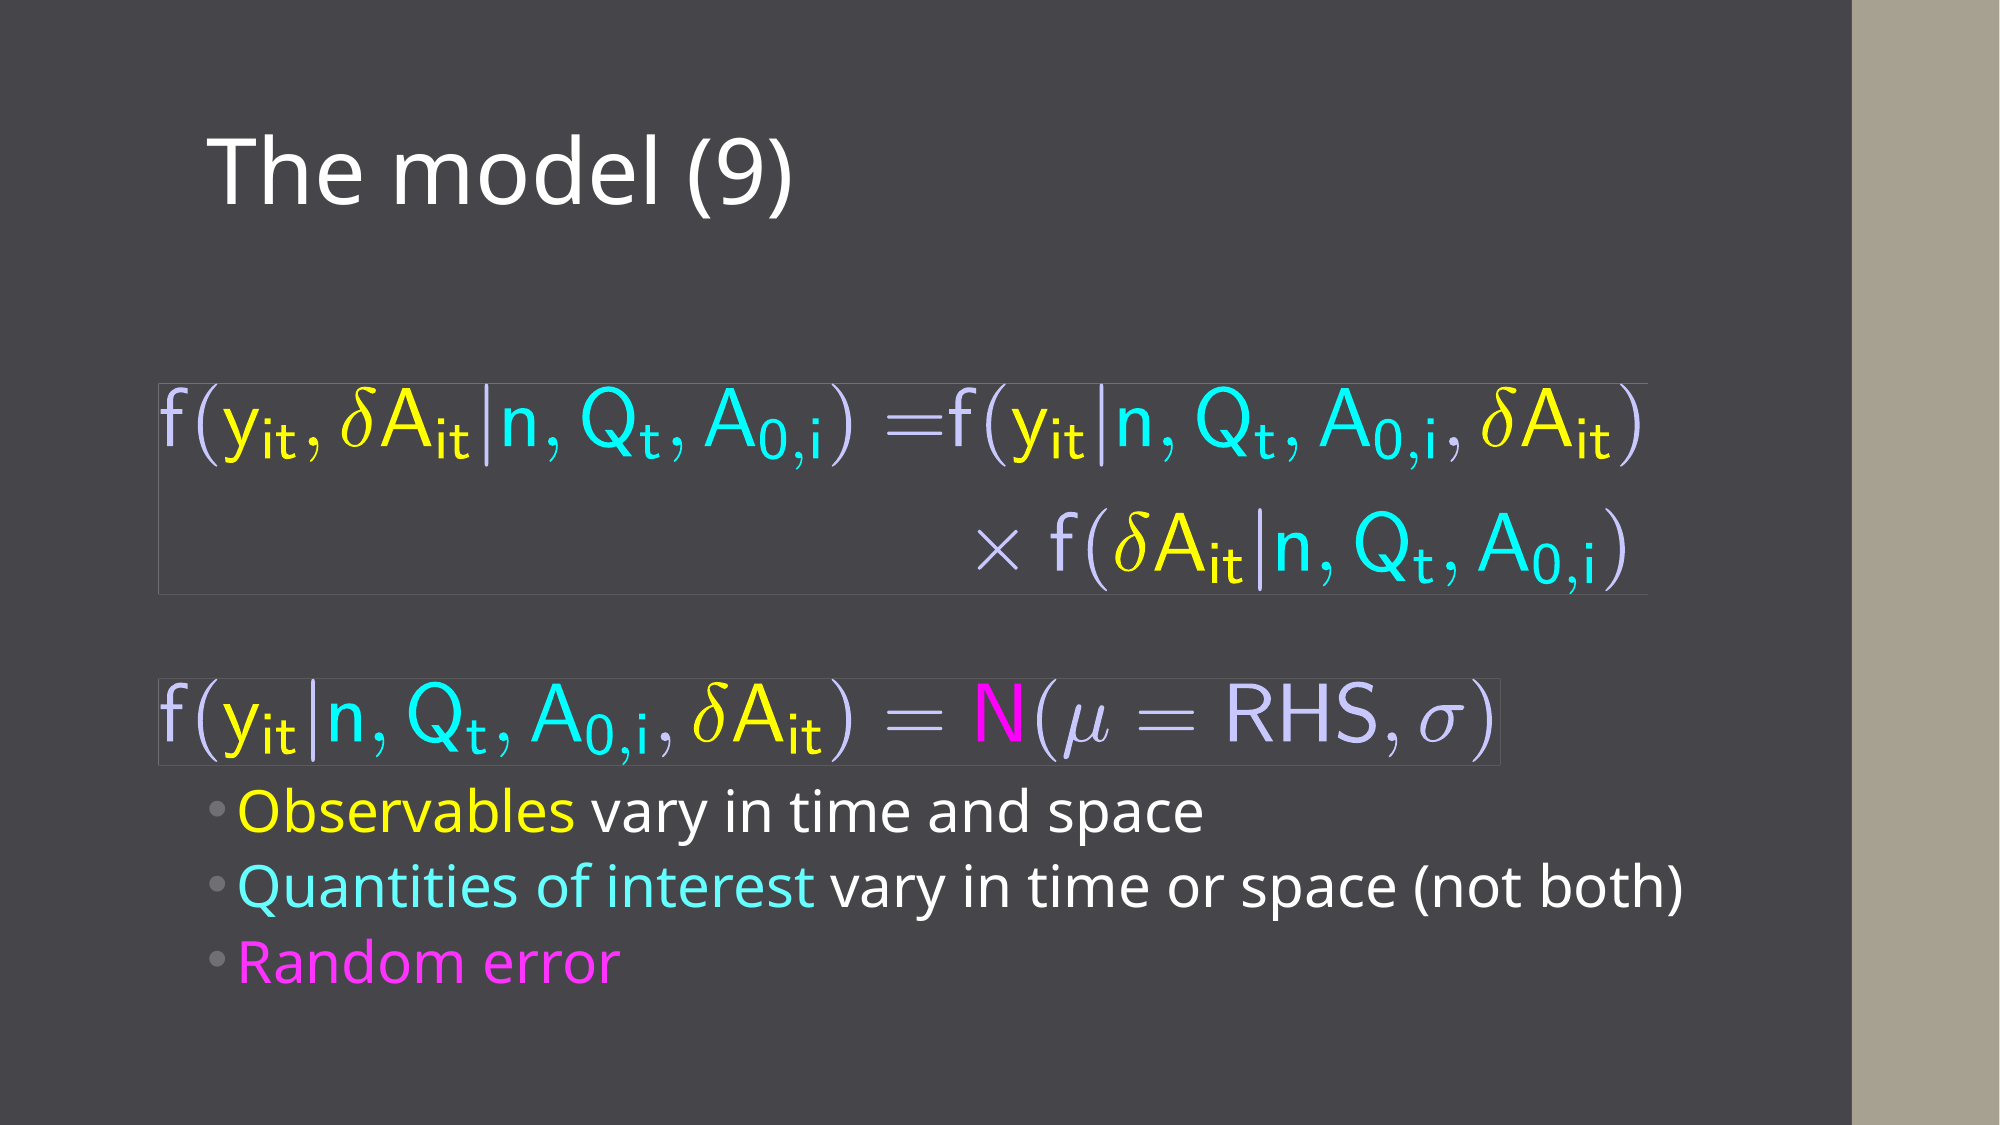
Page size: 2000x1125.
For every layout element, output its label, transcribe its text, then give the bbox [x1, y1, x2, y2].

text_box [158, 678, 1501, 766]
title The model (9) [206, 60, 1797, 278]
list Observables vary in time and space Quantities of interest vary in time or space (not both) Random error [206, 772, 1831, 1066]
text_box [158, 383, 1648, 595]
